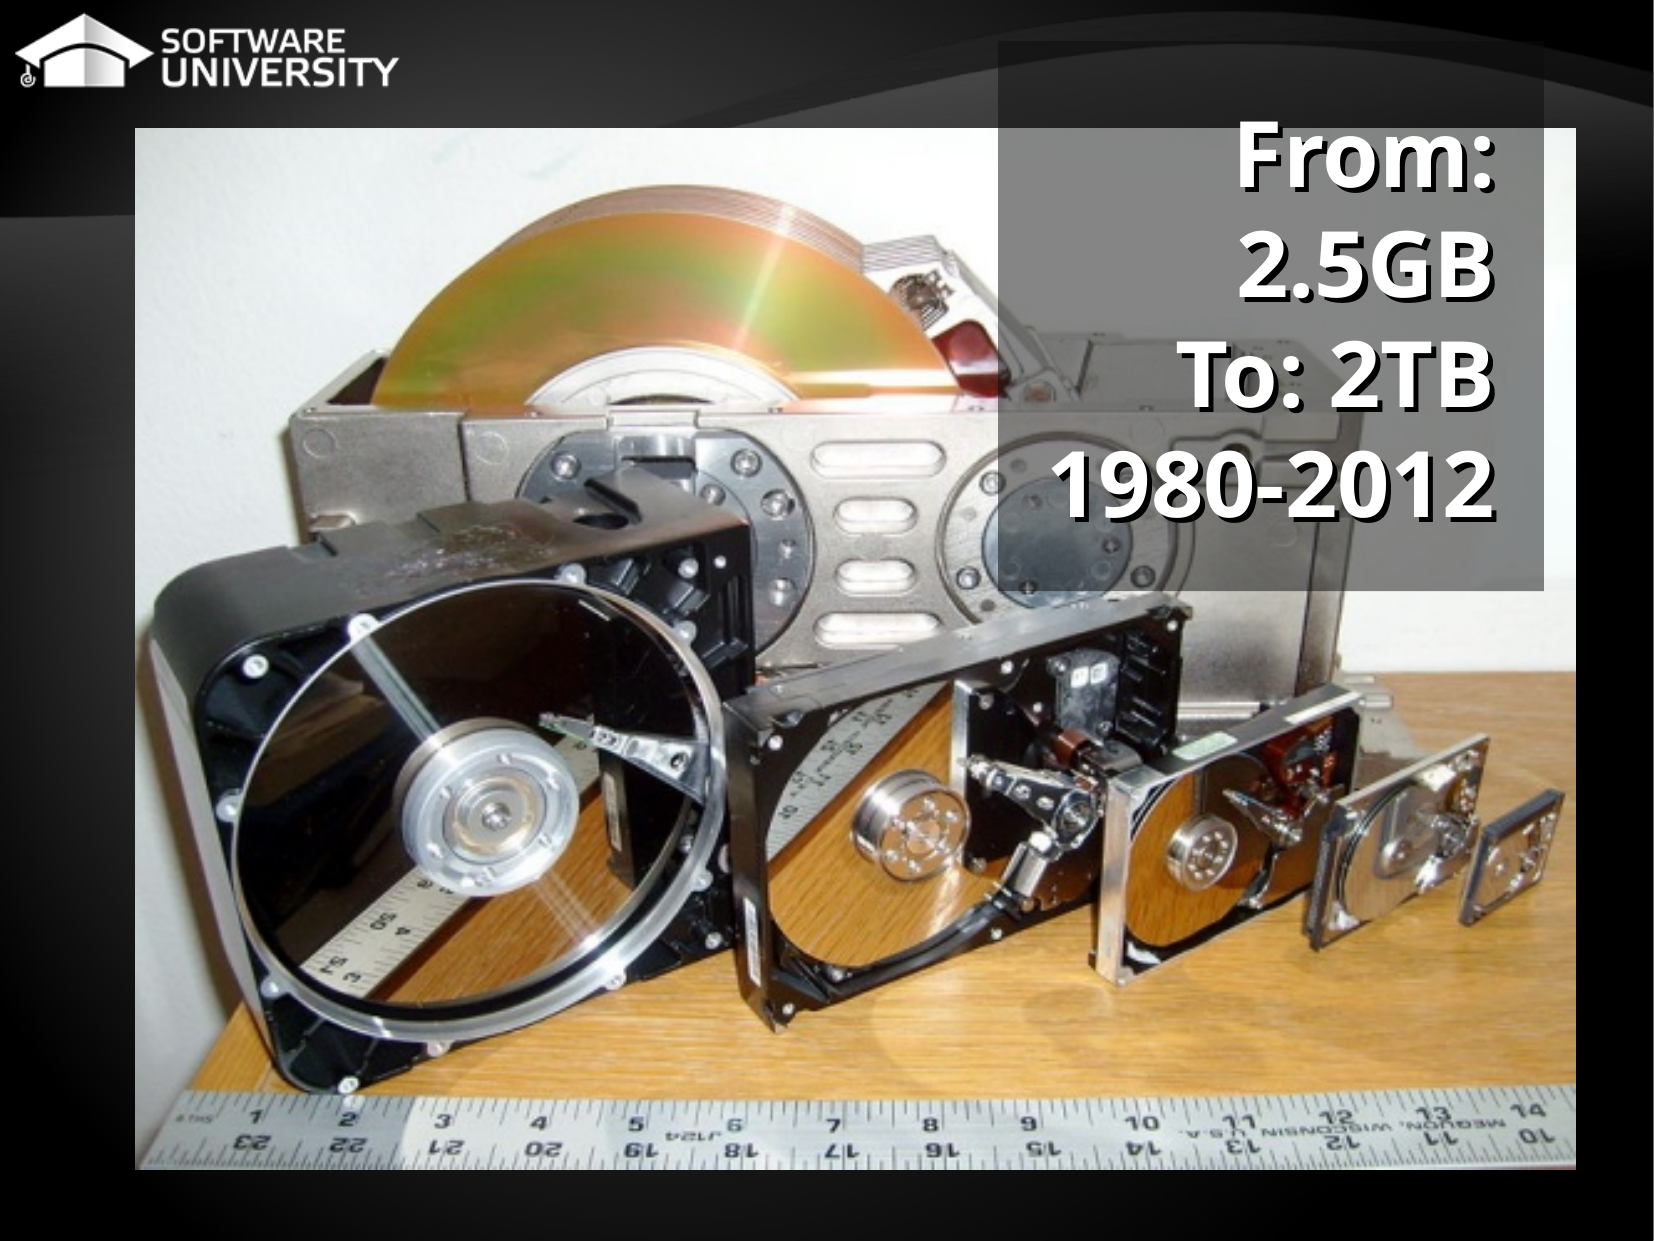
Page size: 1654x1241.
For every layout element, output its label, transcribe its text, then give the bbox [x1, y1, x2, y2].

title From: 2.5GB To: 2TB 1980-2012 [998, 41, 1544, 592]
picture [0, 0, 1654, 1241]
subtitle [120, 290, 1636, 1010]
